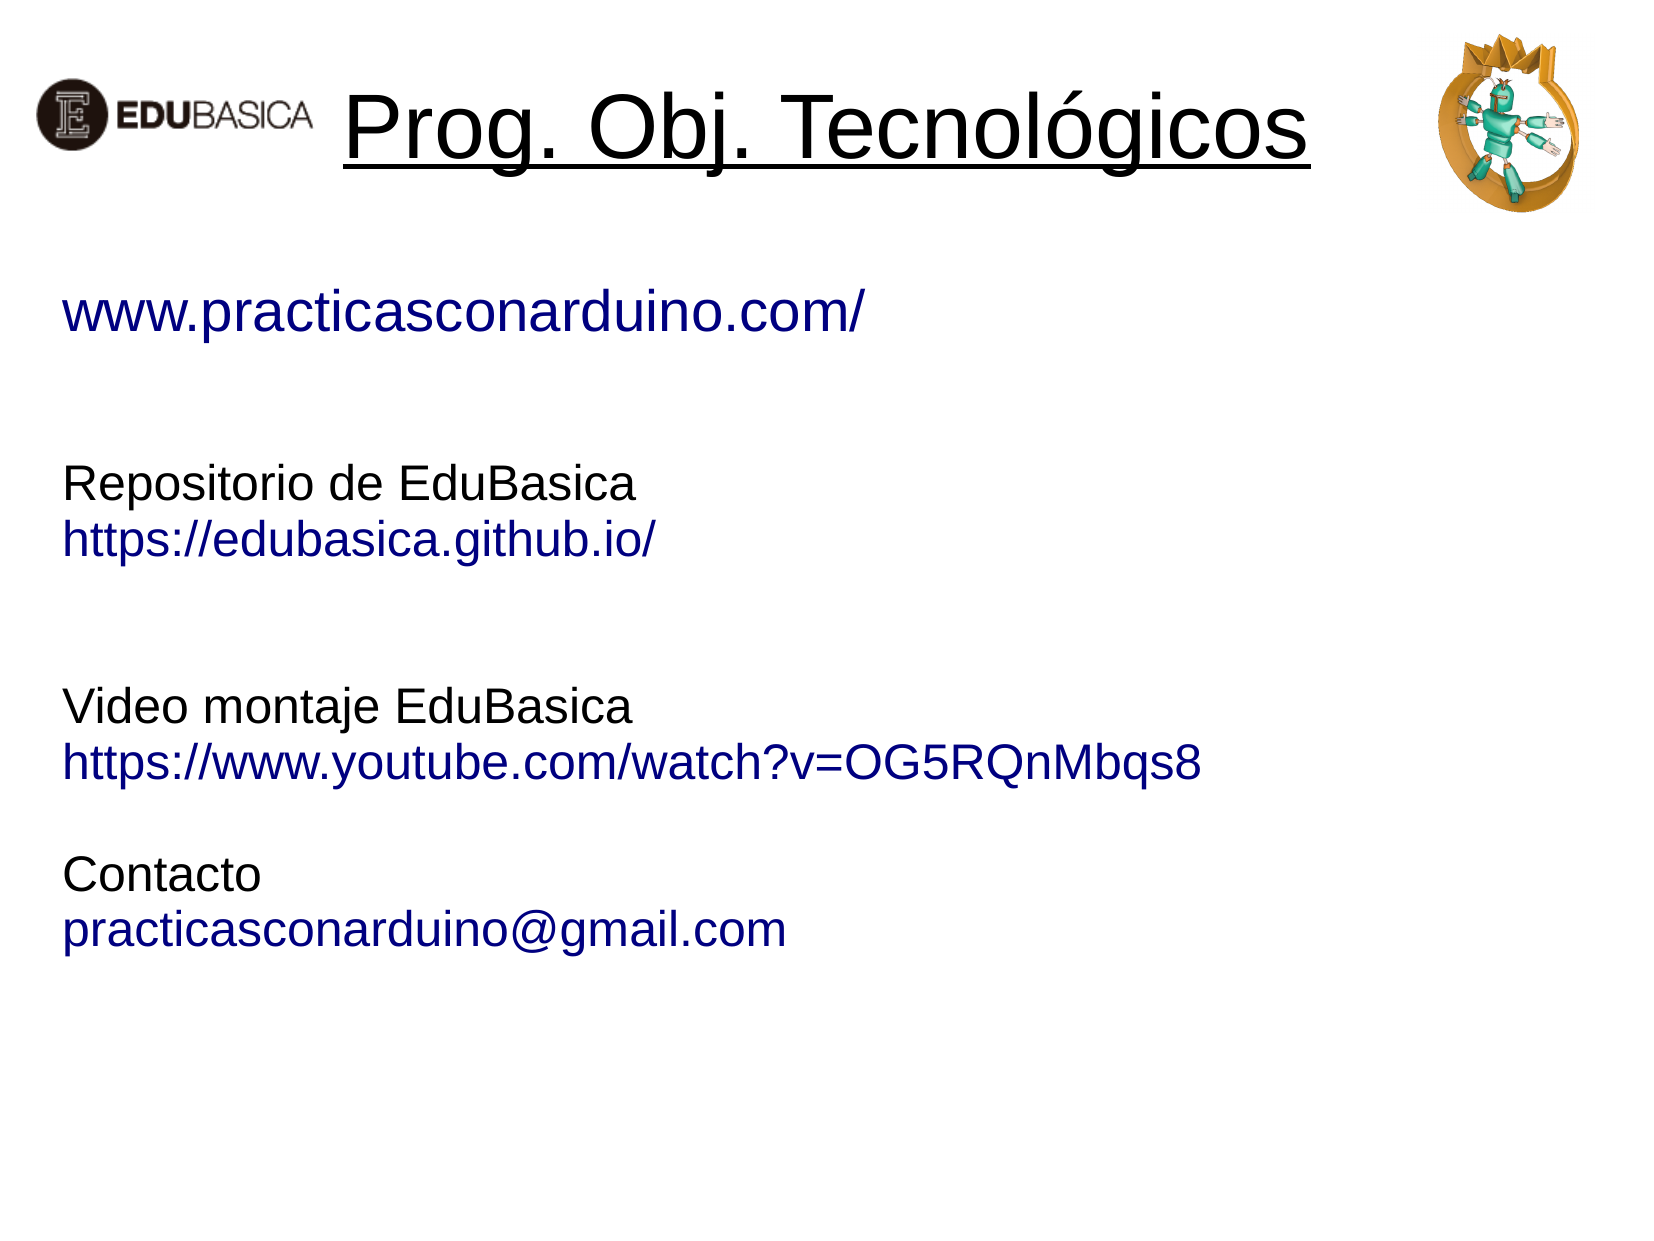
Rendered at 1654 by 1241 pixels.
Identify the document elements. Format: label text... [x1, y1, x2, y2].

picture [1417, 33, 1595, 213]
picture [35, 77, 316, 154]
title Prog. Obj. Tecnológicos [82, 23, 1571, 231]
text_box www.practicasconarduino.com/ Repositorio de EduBasica https://edubasica.github.io/ Video montaje EduBasica https://www.youtube.com/watch?v=OG5RQnMbqs8 Contacto practicasconarduino@gmail.com [47, 271, 1619, 1069]
